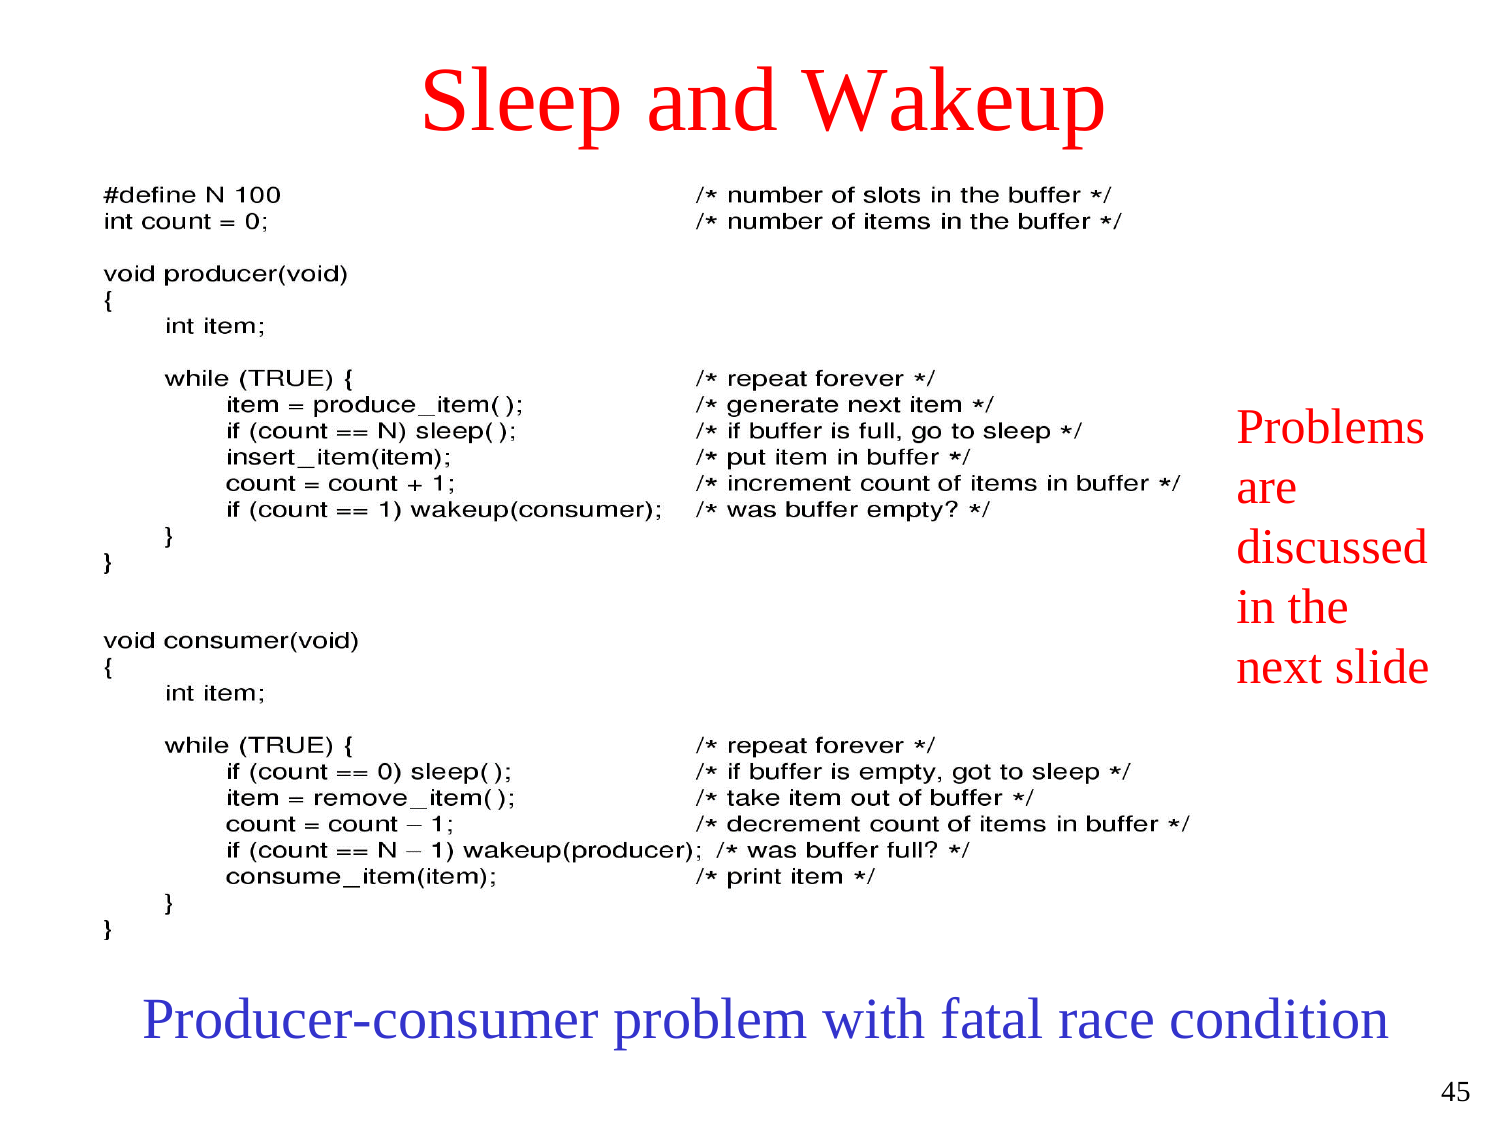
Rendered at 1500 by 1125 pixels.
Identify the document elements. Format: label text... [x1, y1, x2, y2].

text_box Sleep and Wakeup [126, 0, 1402, 188]
text_box Producer-consumer problem with fatal race condition [123, 972, 1409, 1074]
text_box <number> [1404, 1064, 1486, 1125]
text_box Problems are discussed in the next slide [1221, 385, 1458, 702]
picture [103, 158, 1193, 940]
